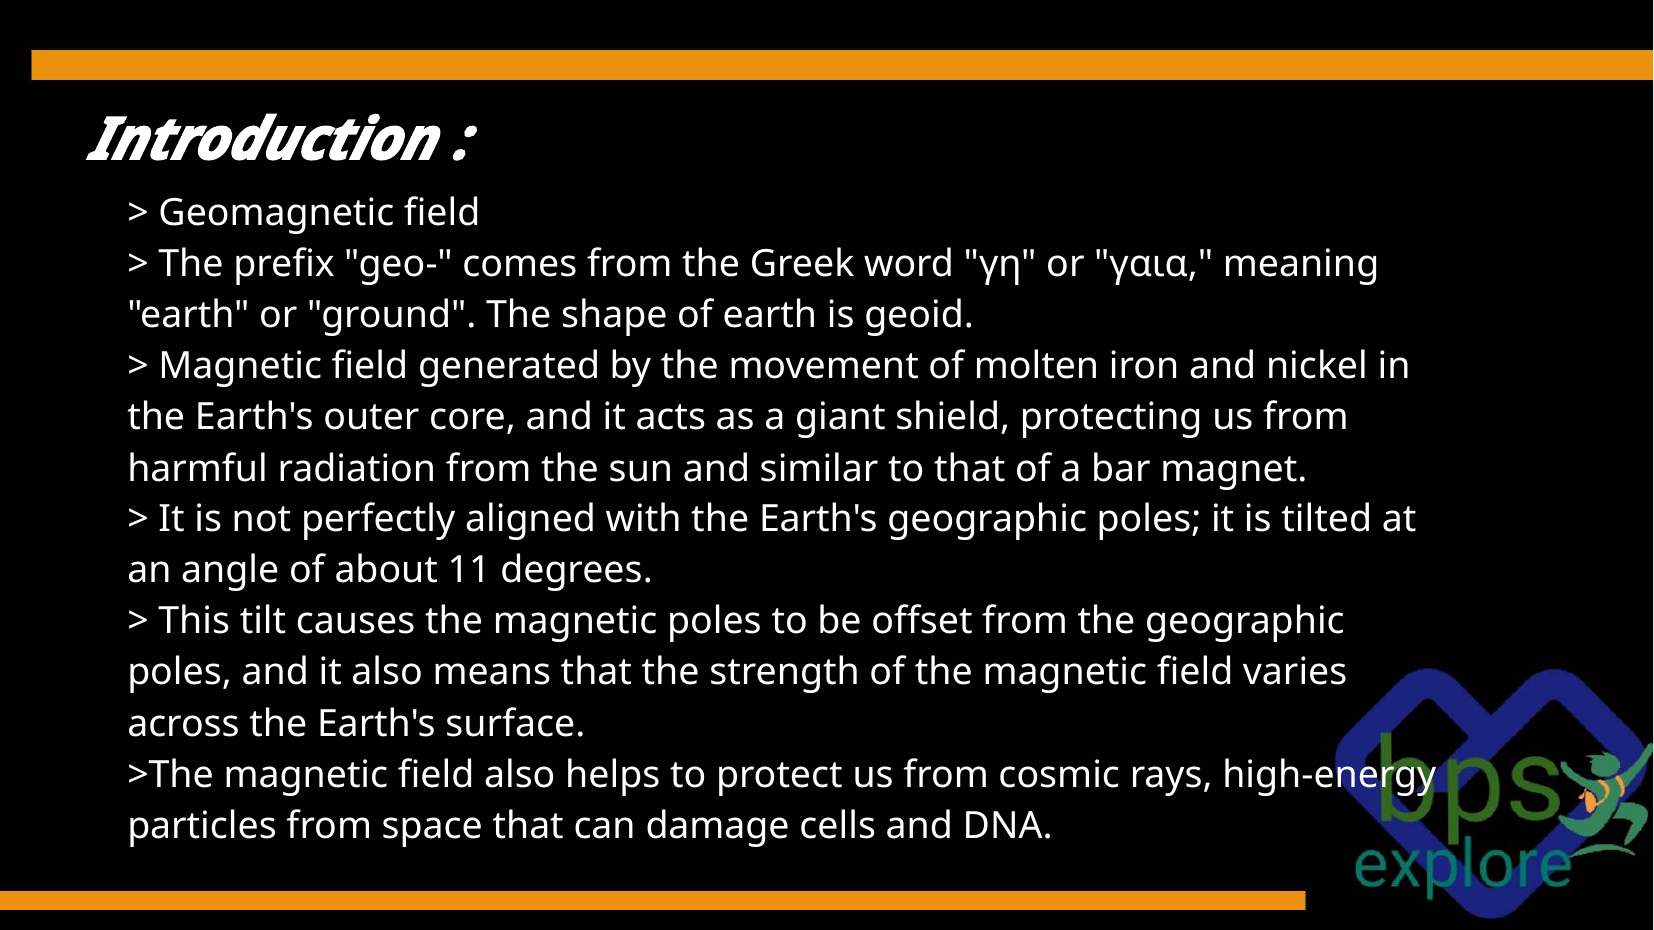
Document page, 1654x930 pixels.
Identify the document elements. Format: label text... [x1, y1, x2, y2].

text_box > Geomagnetic field > The prefix "geo-" comes from the Greek word "γη" or "γαια," meaning "earth" or "ground". The shape of earth is geoid. > Magnetic field generated by the movement of molten iron and nickel in the Earth's outer core, and it acts as a giant shield, protecting us from harmful radiation from the sun and similar to that of a bar magnet. > It is not perfectly aligned with the Earth's geographic poles; it is tilted at an angle of about 11 degrees. > This tilt causes the magnetic poles to be offset from the geographic poles, and it also means that the strength of the magnetic field varies across the Earth's surface. >The magnetic field also helps to protect us from cosmic rays, high-energy particles from space that can damage cells and DNA. [112, 178, 1463, 857]
title Introduction : [12, 34, 563, 239]
picture [0, 0, 1654, 930]
